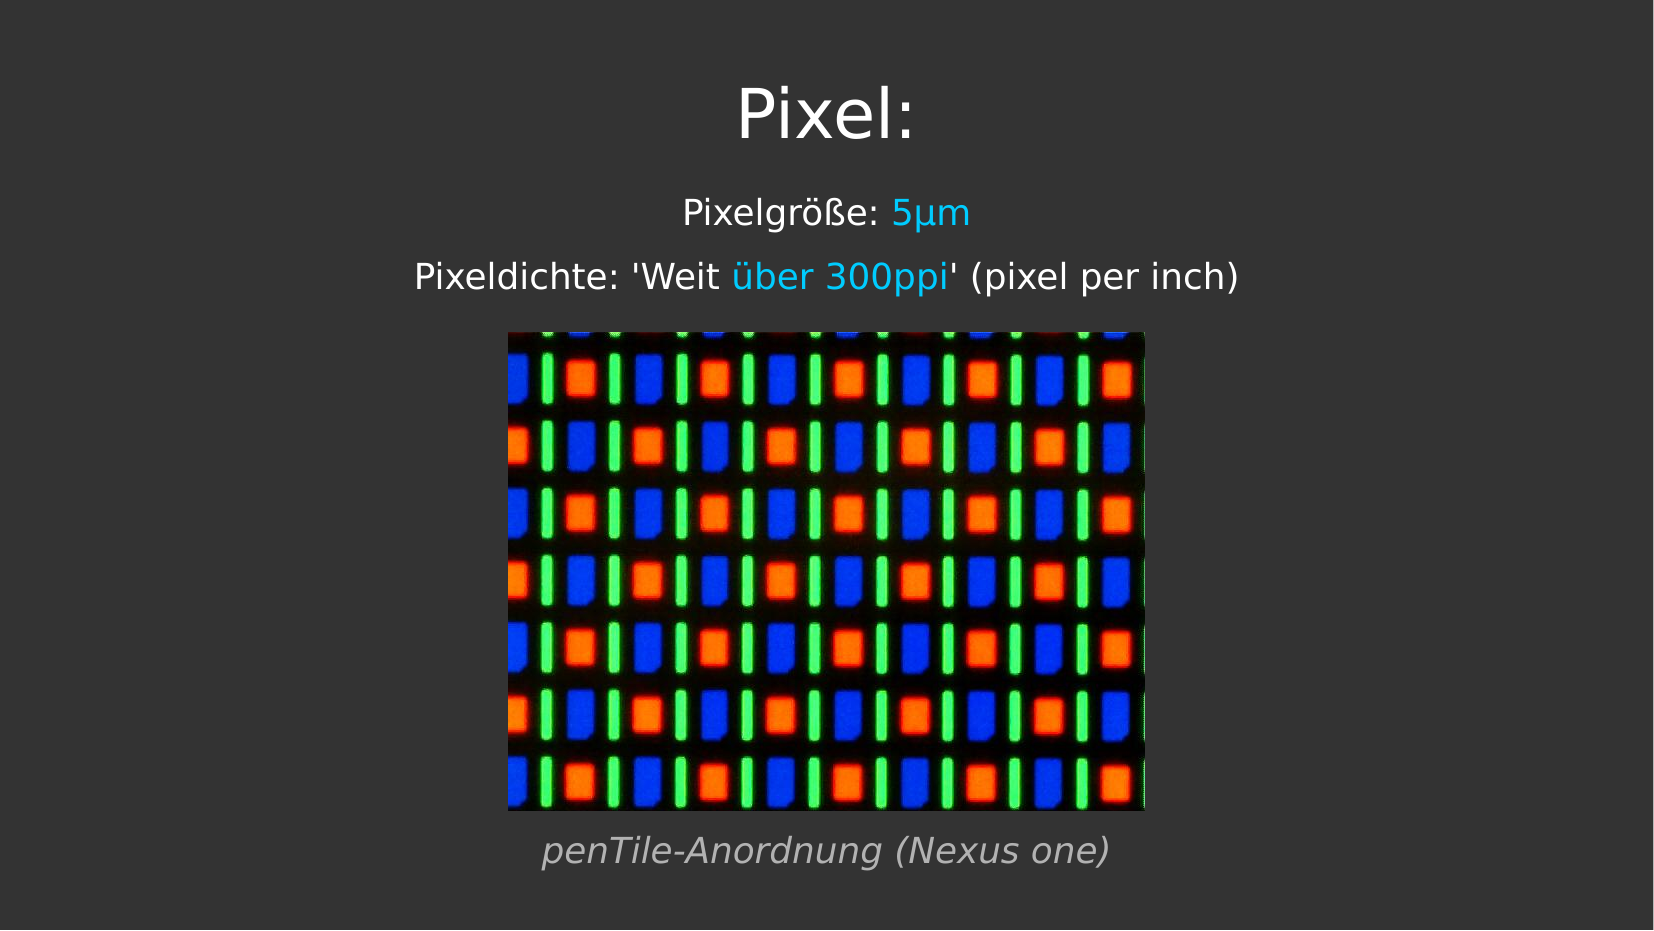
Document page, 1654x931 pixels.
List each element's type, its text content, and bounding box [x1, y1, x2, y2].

title Pixel: [82, 37, 1571, 192]
list Pixelgröße: 5µm Pixeldichte: 'Weit über 300ppi' (pixel per inch) penTile-Anordnung (Nexus one) [73, 192, 1581, 886]
picture [508, 332, 1145, 811]
